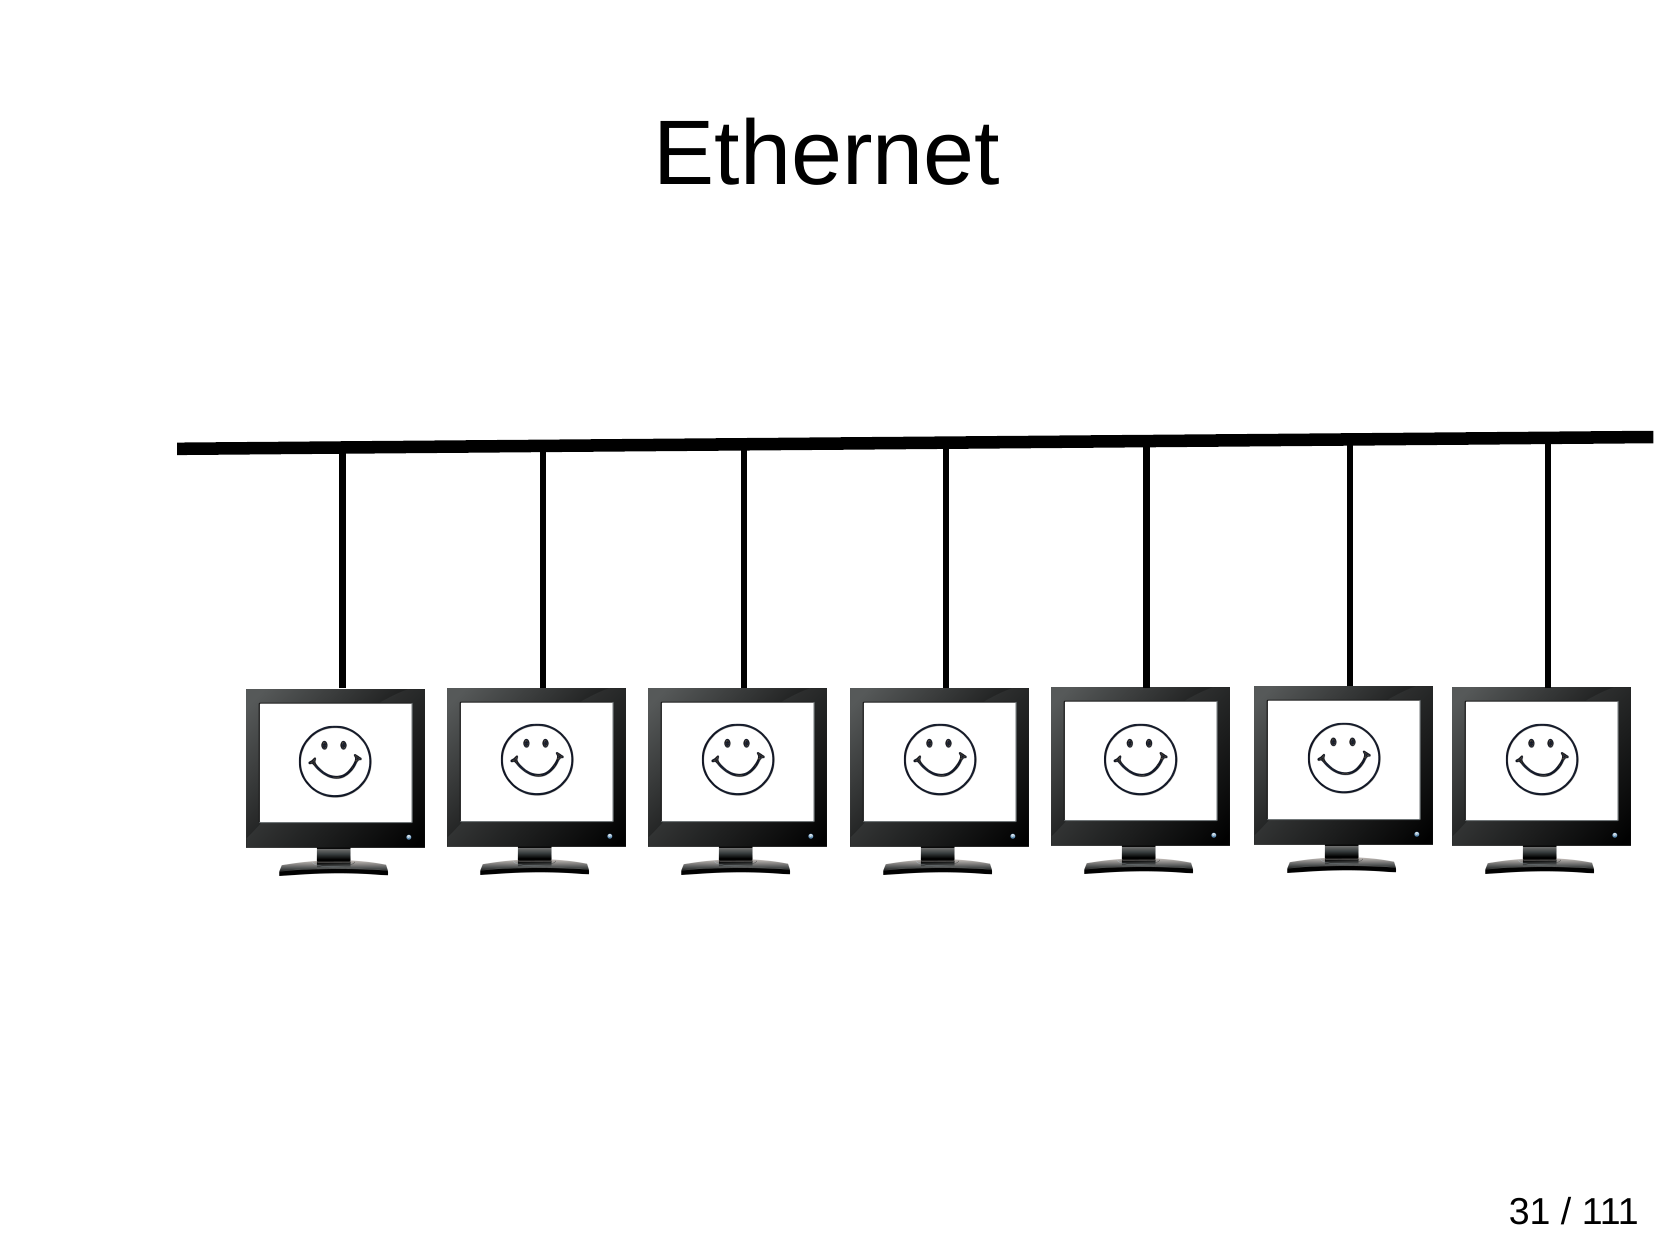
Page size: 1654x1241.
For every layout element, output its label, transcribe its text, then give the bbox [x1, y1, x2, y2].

title Ethernet [82, 49, 1571, 257]
picture [850, 688, 1029, 875]
picture [648, 688, 827, 875]
picture [1051, 687, 1230, 875]
text_box <number> / 111 [1380, 1183, 1654, 1241]
text_box [273, 705, 393, 795]
text_box [1480, 703, 1599, 794]
picture [1452, 687, 1631, 875]
text_box [676, 704, 795, 794]
picture [246, 689, 425, 876]
picture [1254, 686, 1433, 873]
text_box [877, 704, 997, 794]
picture [447, 688, 626, 875]
text_box [1078, 703, 1198, 794]
text_box [475, 704, 594, 794]
text_box [1281, 702, 1401, 792]
